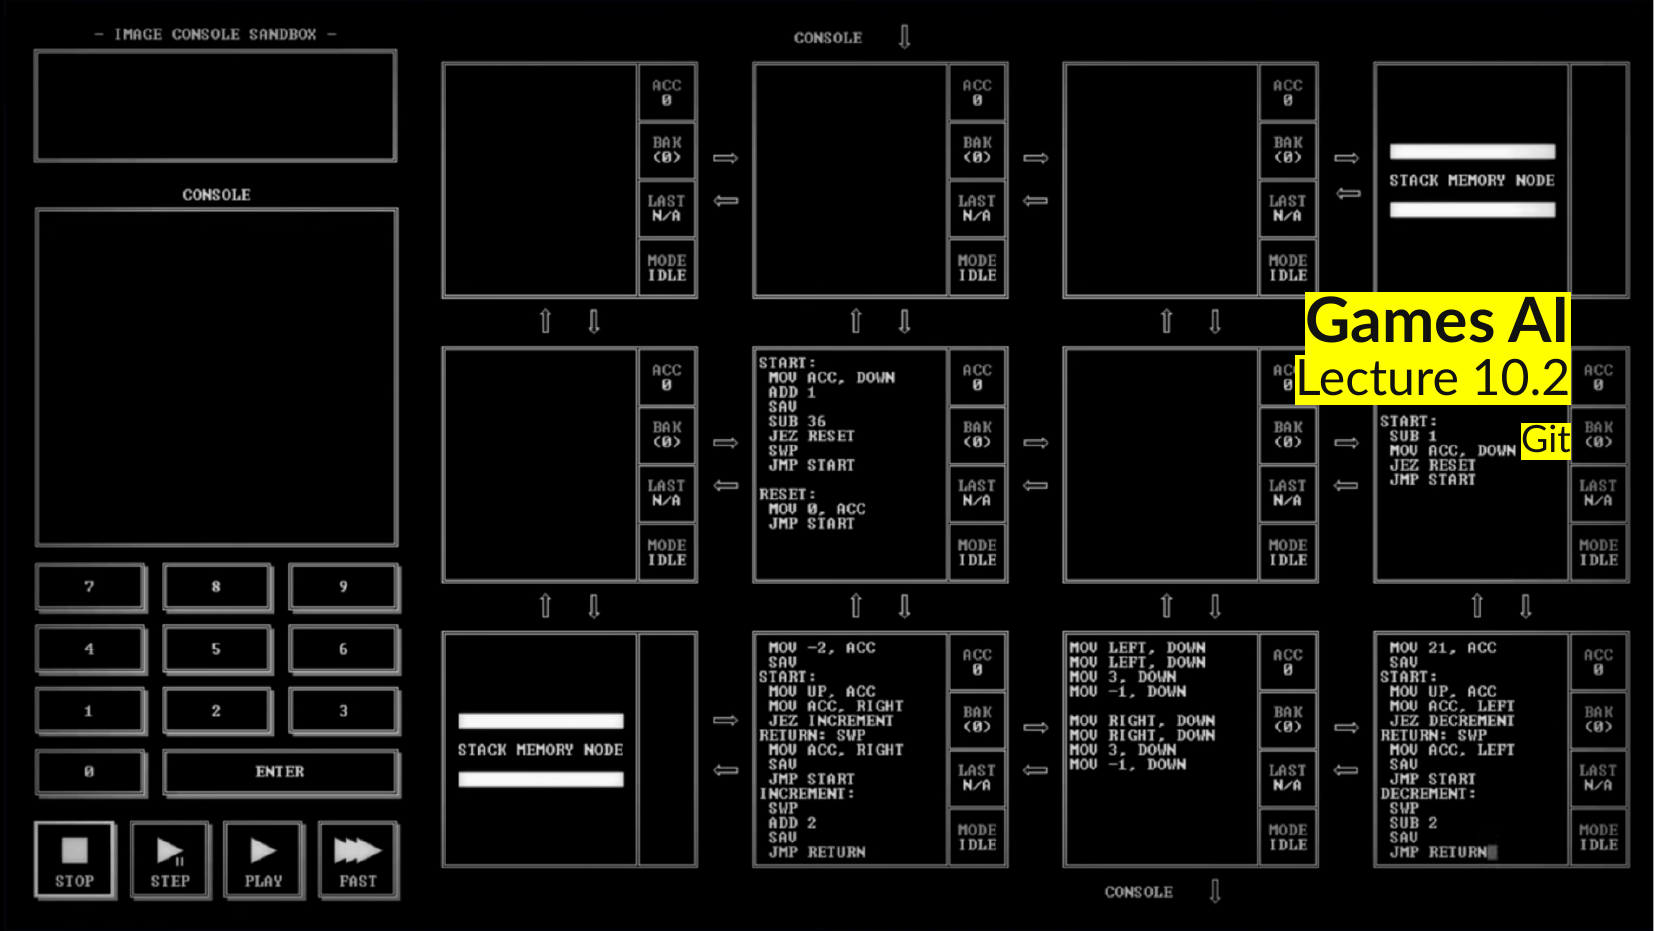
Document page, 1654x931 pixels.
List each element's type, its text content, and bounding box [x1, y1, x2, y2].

subtitle Games AI Lecture 10.2 Git [82, 123, 1571, 741]
picture [0, 0, 1654, 931]
